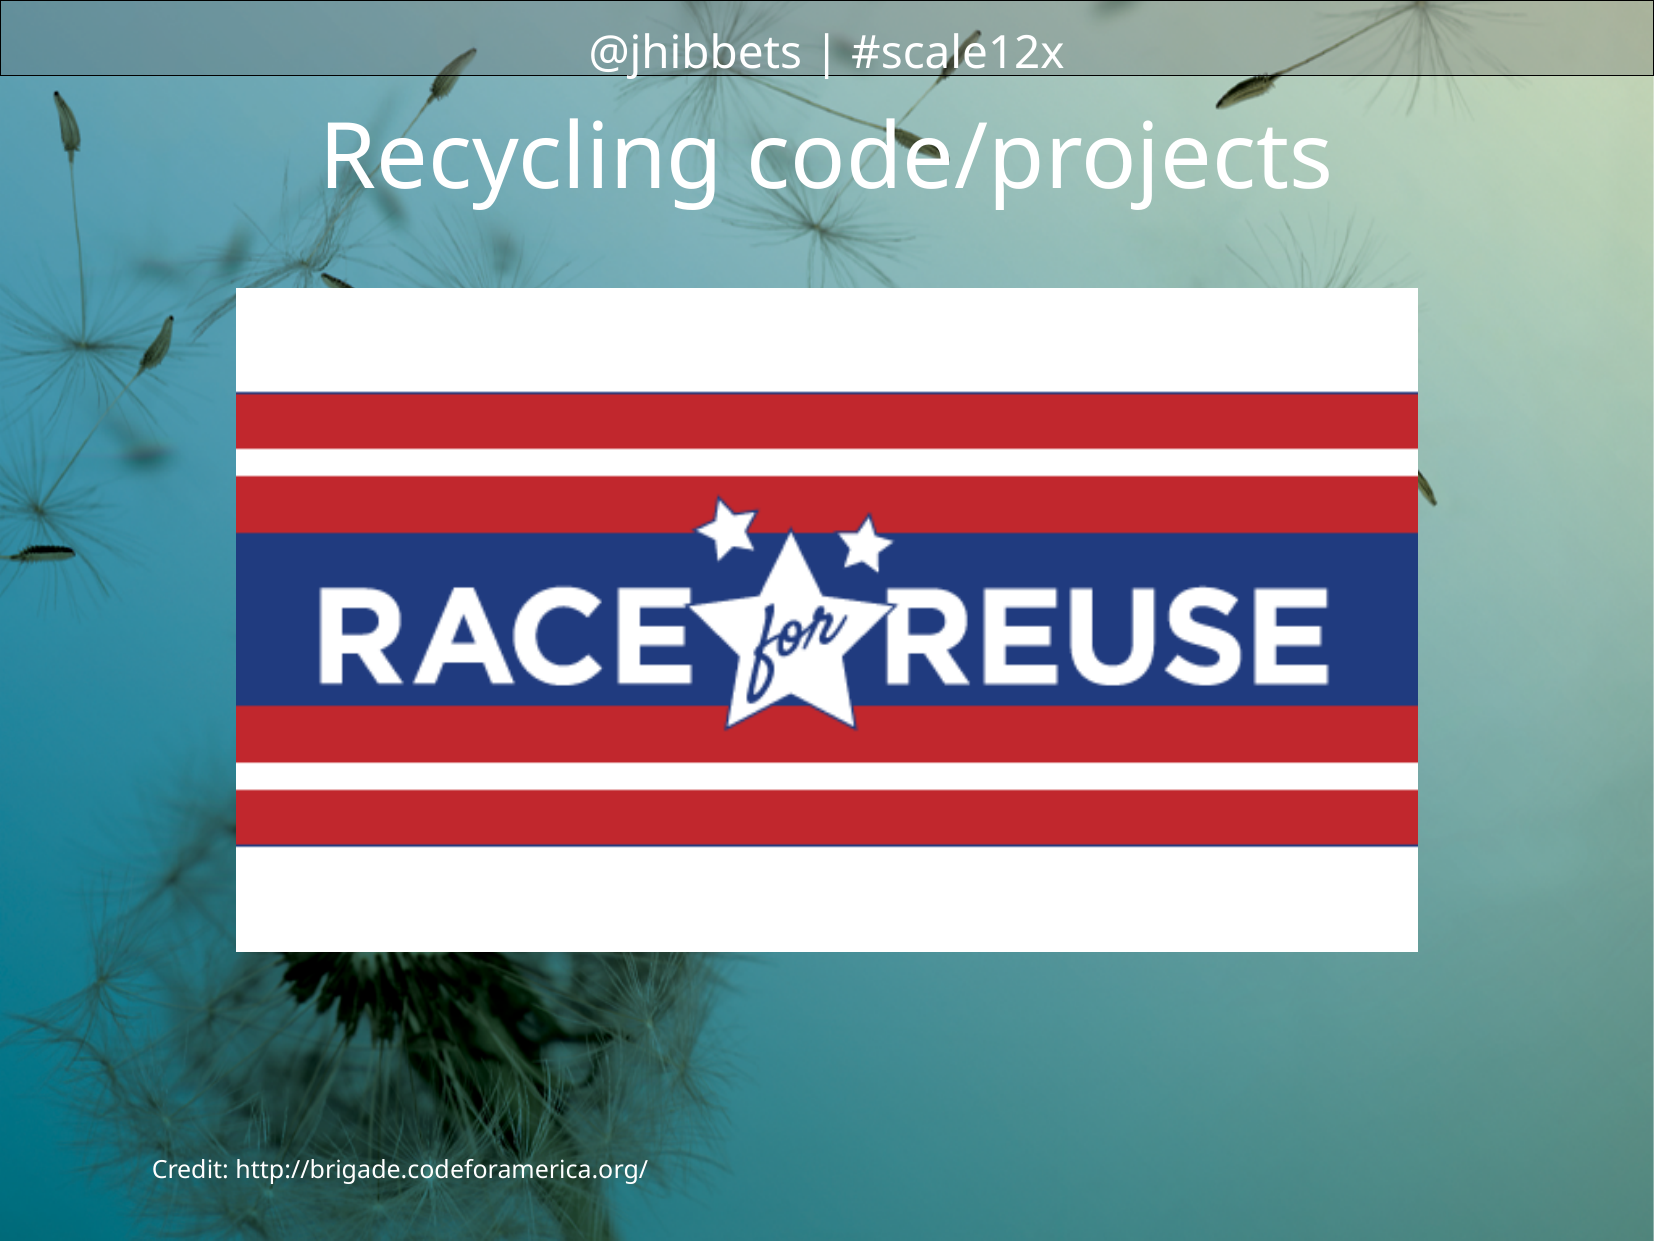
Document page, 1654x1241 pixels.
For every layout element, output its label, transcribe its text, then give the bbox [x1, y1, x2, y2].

title Recycling code/projects [82, 49, 1571, 257]
picture [0, 76, 1654, 1241]
text_box Credit: http://brigade.codeforamerica.org/ [137, 1144, 671, 1188]
